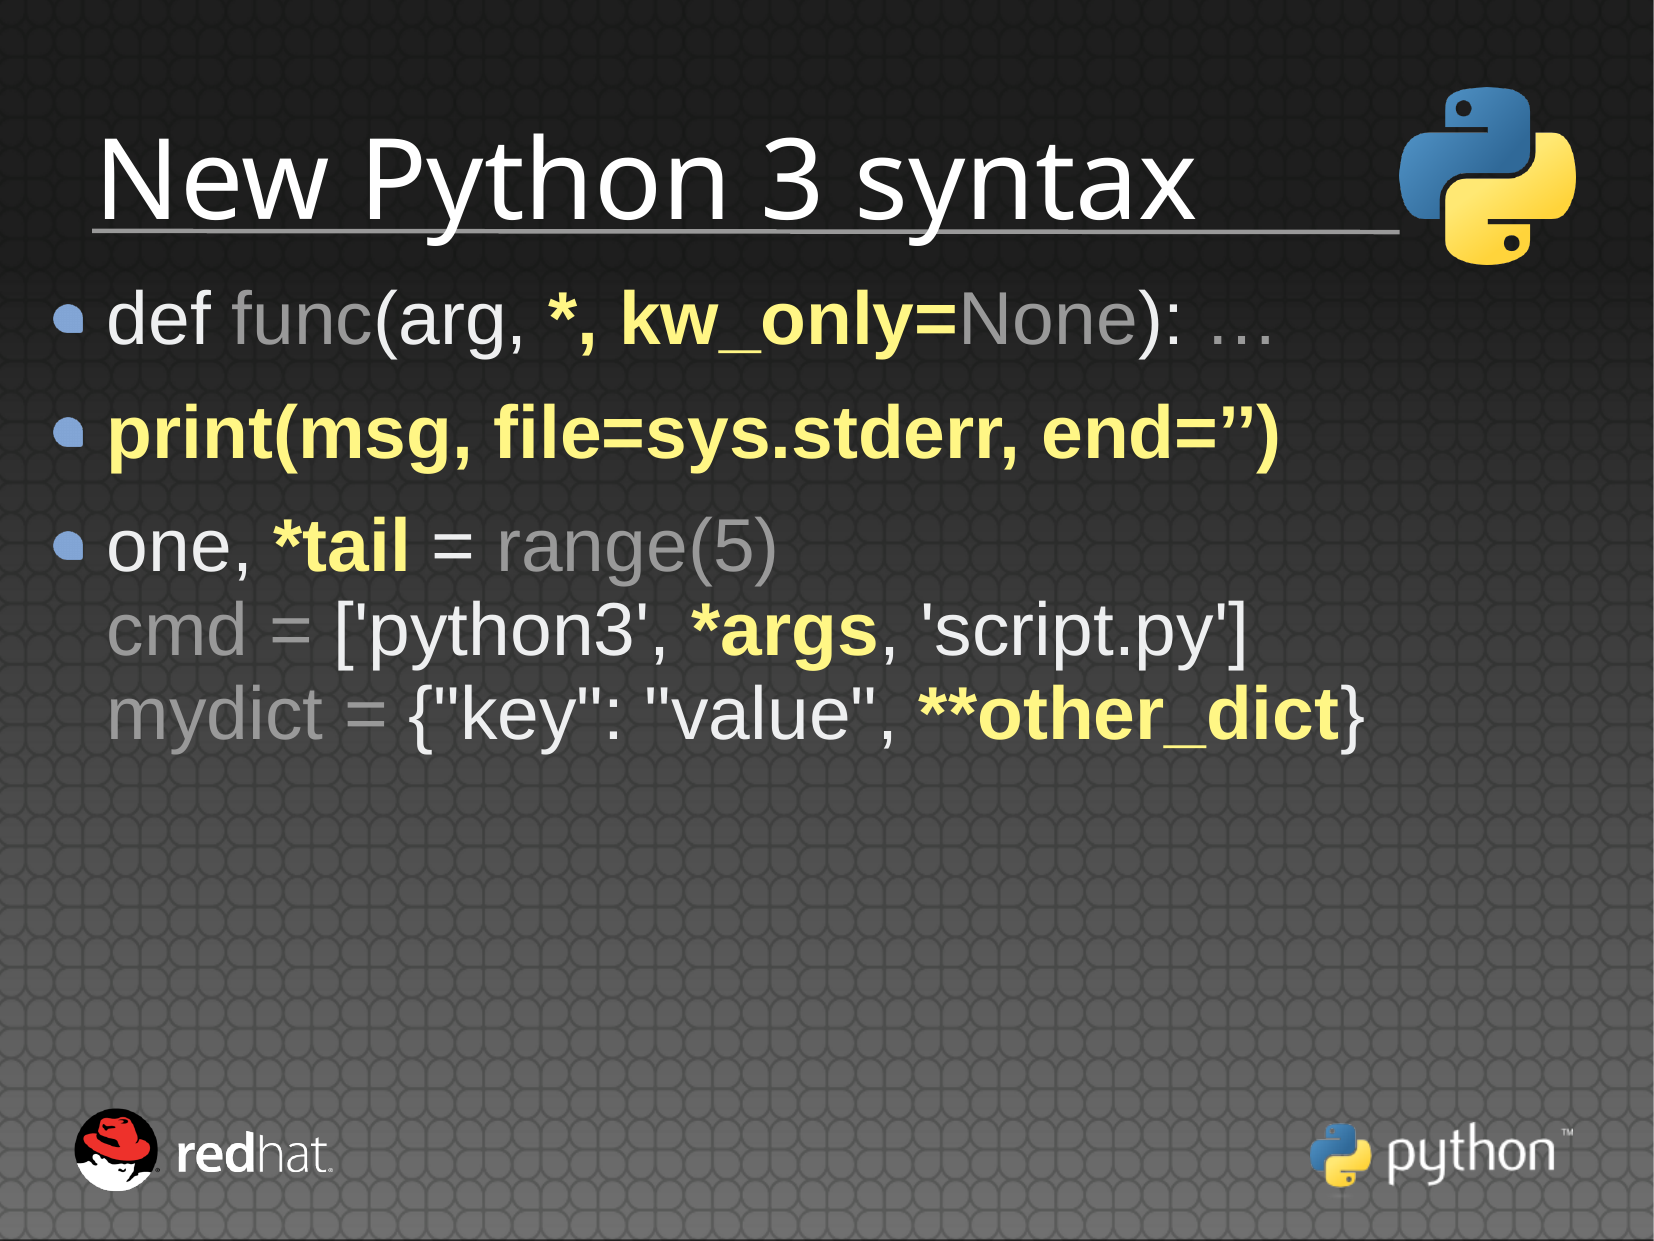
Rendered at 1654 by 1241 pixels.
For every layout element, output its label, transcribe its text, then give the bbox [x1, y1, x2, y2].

picture [0, 0, 1654, 1241]
title New Python 3 syntax [94, 100, 1426, 251]
list def func(arg, *, kw_only=None): … print(msg, file=sys.stderr, end=’’) one, *tail = range(5) cmd = ['python3', *args, 'script.py'] mydict = {"key": "value", **other_dict} [35, 276, 1563, 1067]
